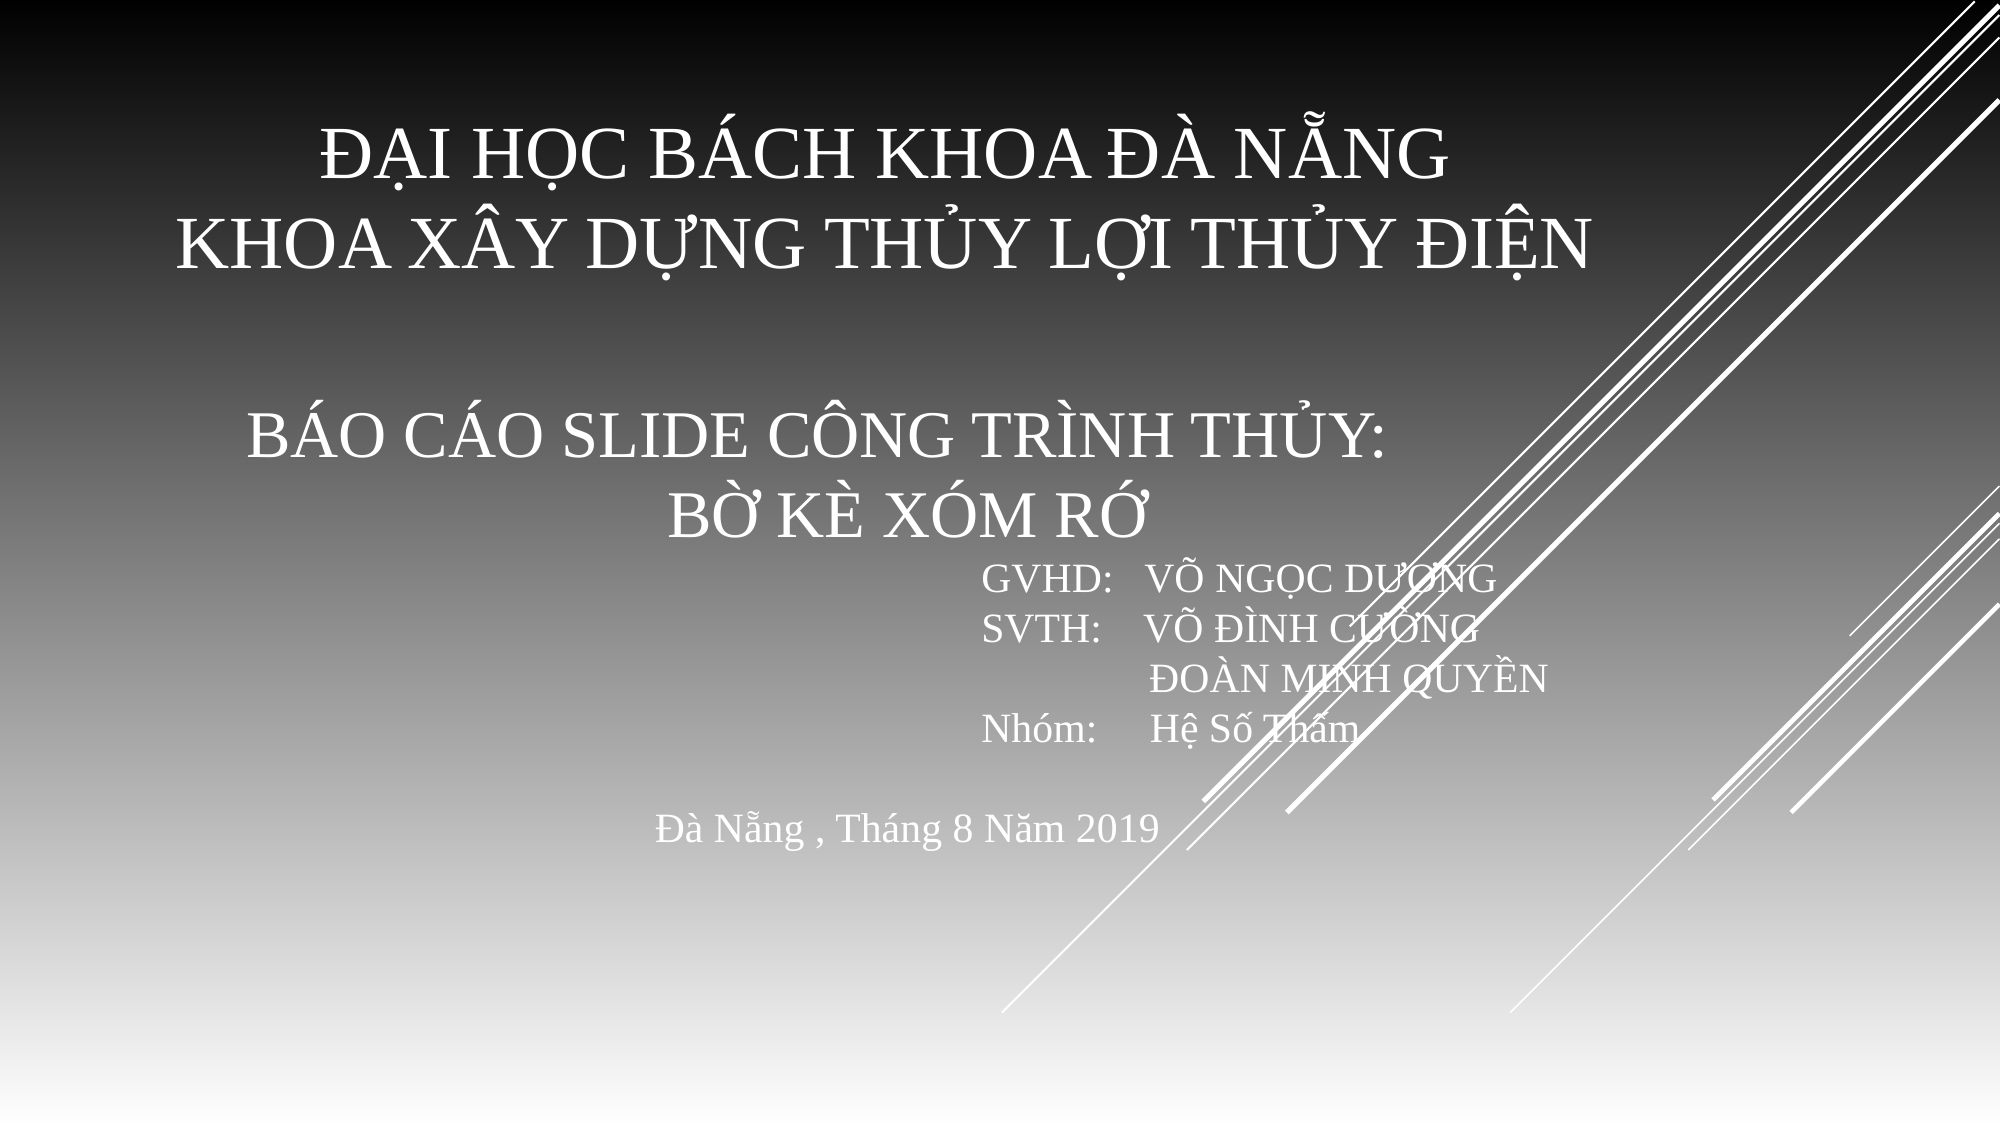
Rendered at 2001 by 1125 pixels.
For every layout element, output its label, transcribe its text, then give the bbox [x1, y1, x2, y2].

subtitle BÁO CÁO SLIDE CÔNG TRÌNH THỦY: BỜ KÈ XÓM RỚ GVHD: VÕ NGỌC DƯƠNG SVTH: VÕ ĐÌNH CƯỜNG ĐOÀN MINH QUYỀN Nhóm: Hệ Số Thấm Đà Nẵng , Tháng 8 Năm 2019 [231, 383, 1584, 1018]
title ĐẠI HỌC BÁCH KHOA ĐÀ NẴNG KHOA XÂY DỰNG THỦY LỢI THỦY ĐIỆN [112, 96, 1659, 435]
